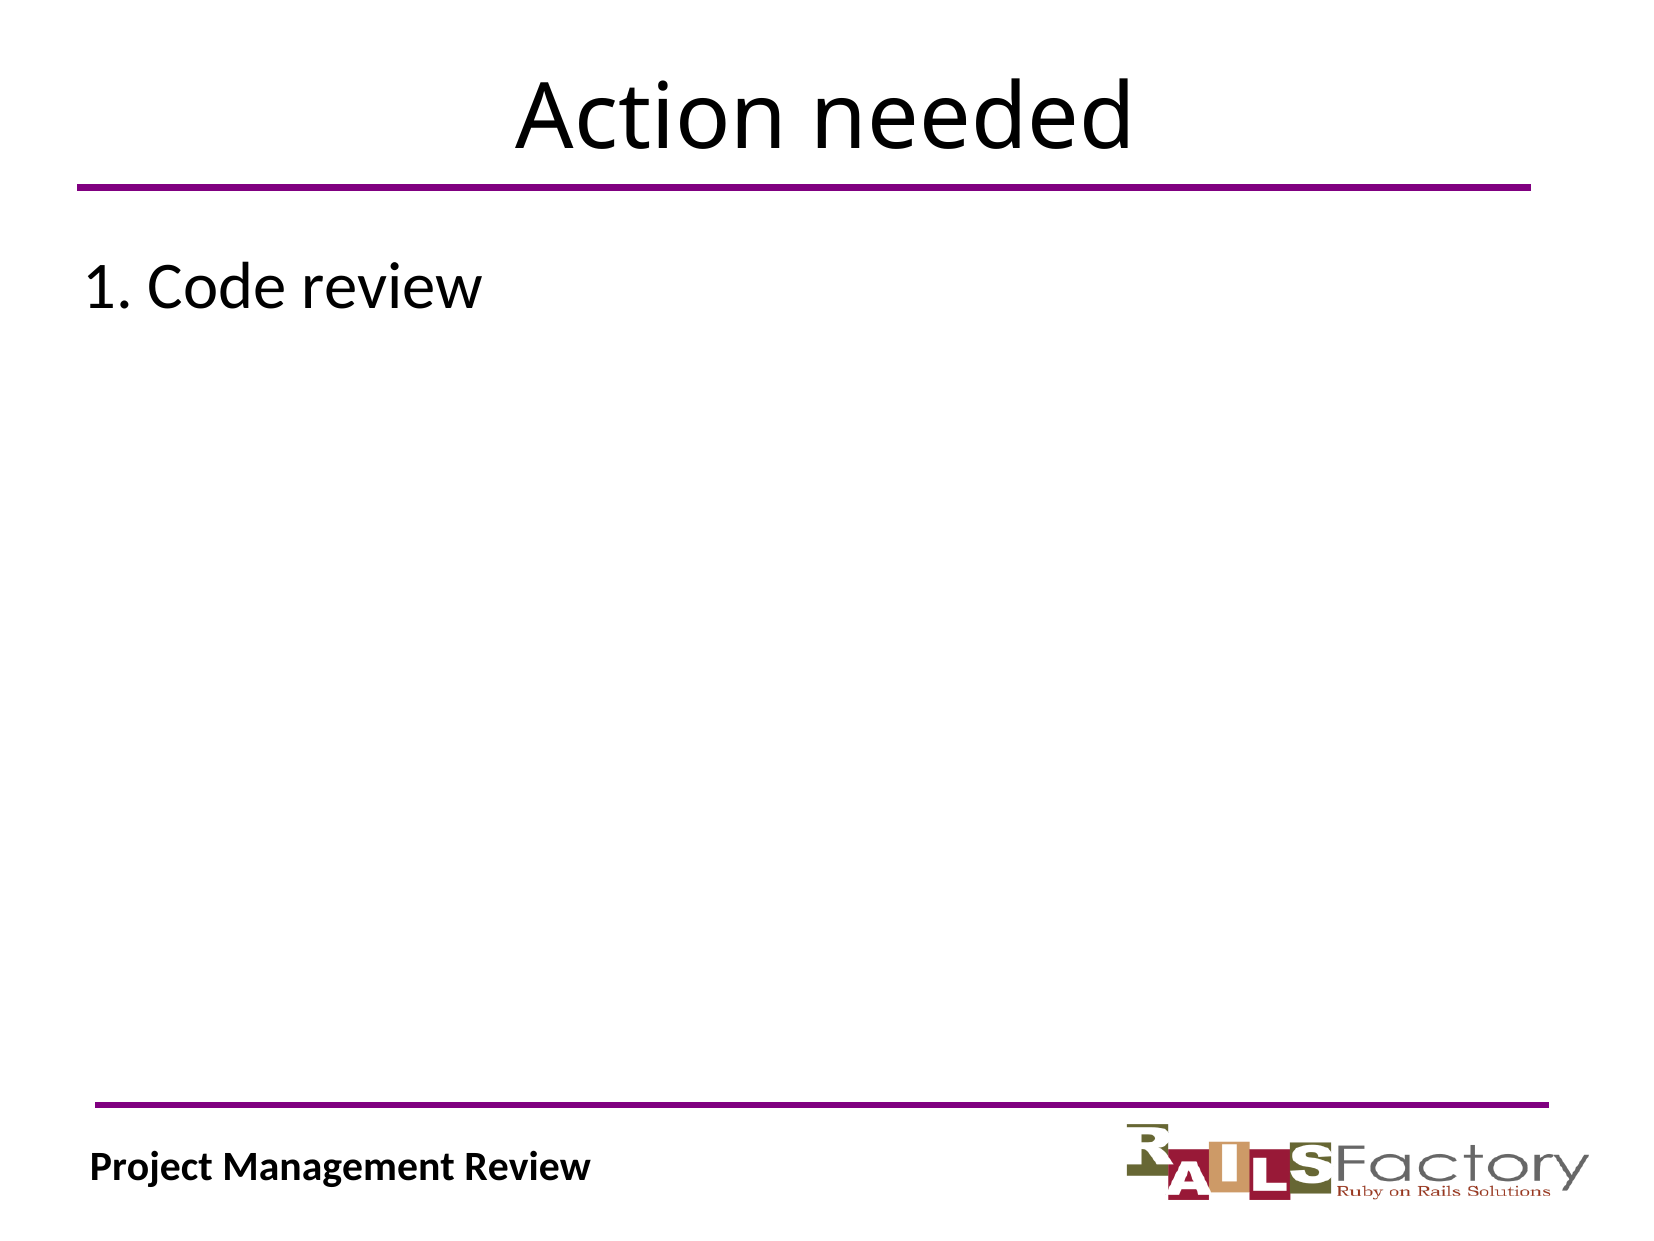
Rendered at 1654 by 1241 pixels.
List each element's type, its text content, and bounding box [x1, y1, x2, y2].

list 1. Code review [82, 240, 1570, 996]
picture [1126, 1124, 1589, 1200]
title Action needed [82, 7, 1570, 215]
